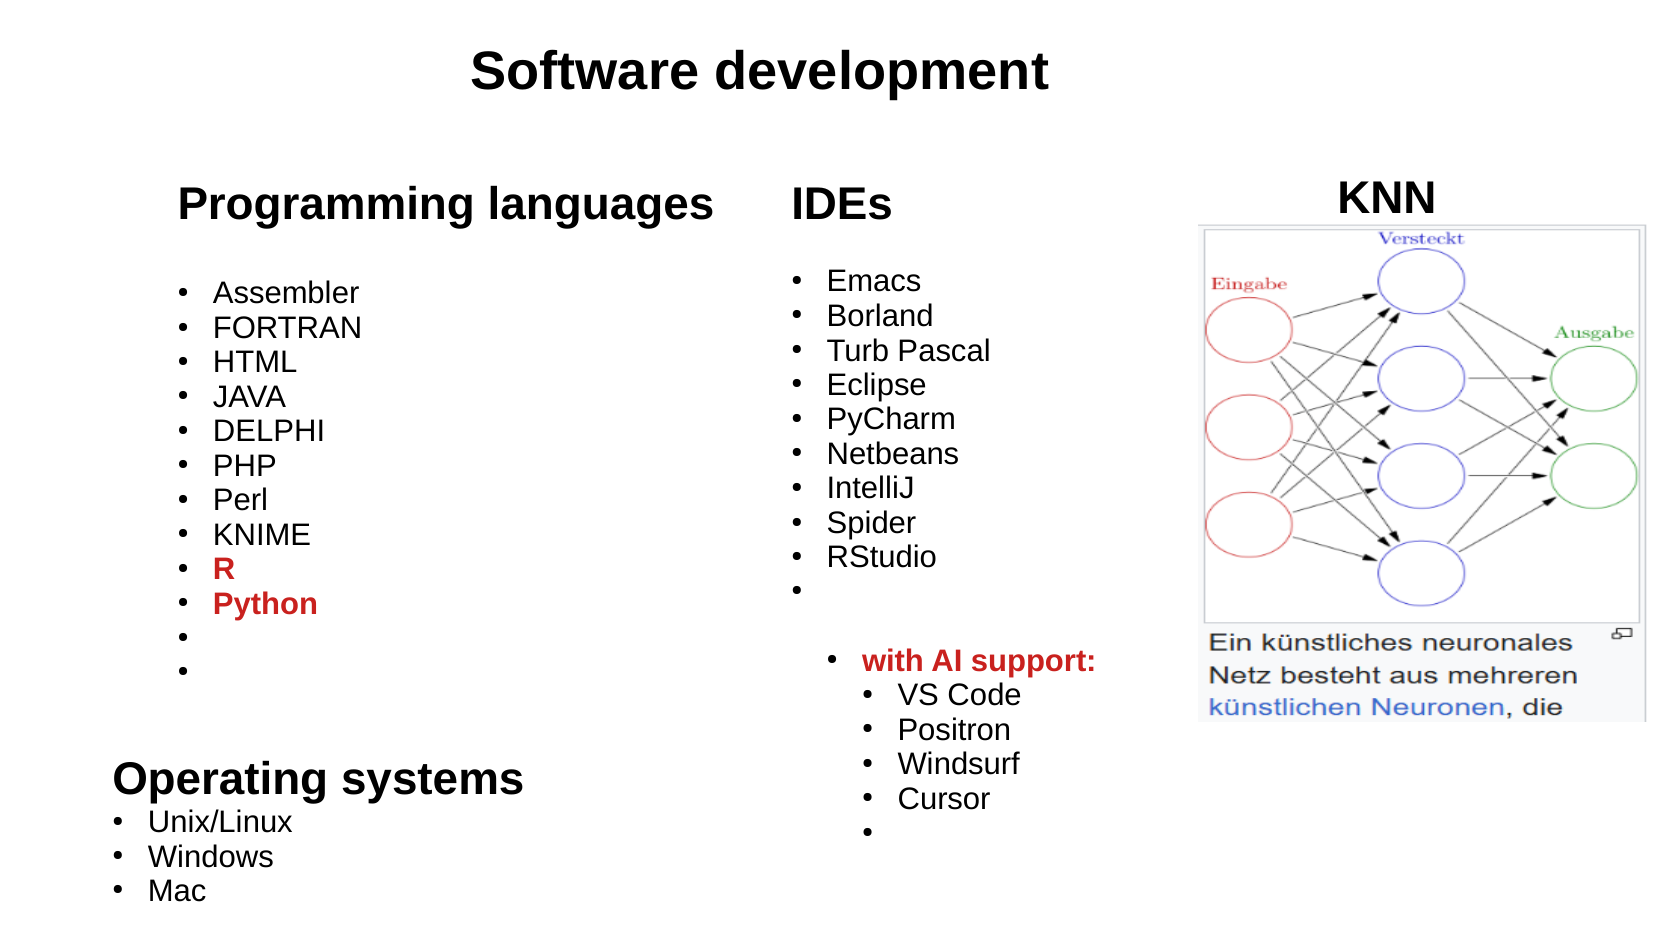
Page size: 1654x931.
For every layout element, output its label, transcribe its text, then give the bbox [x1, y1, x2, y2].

text_box Software development [455, 32, 1376, 196]
text_box IDEs Emacs Borland Turb Pascal Eclipse PyCharm Netbeans IntelliJ Spider RStudio with AI support: VS Code Positron Windsurf Cursor [776, 196, 1270, 931]
text_box KNN [1322, 165, 1465, 232]
picture [1198, 219, 1654, 722]
text_box Operating systems Unix/Linux Windows Mac [97, 745, 619, 931]
text_box Programming languages Assembler FORTRAN HTML JAVA DELPHI PHP Perl KNIME R Python [162, 170, 776, 793]
